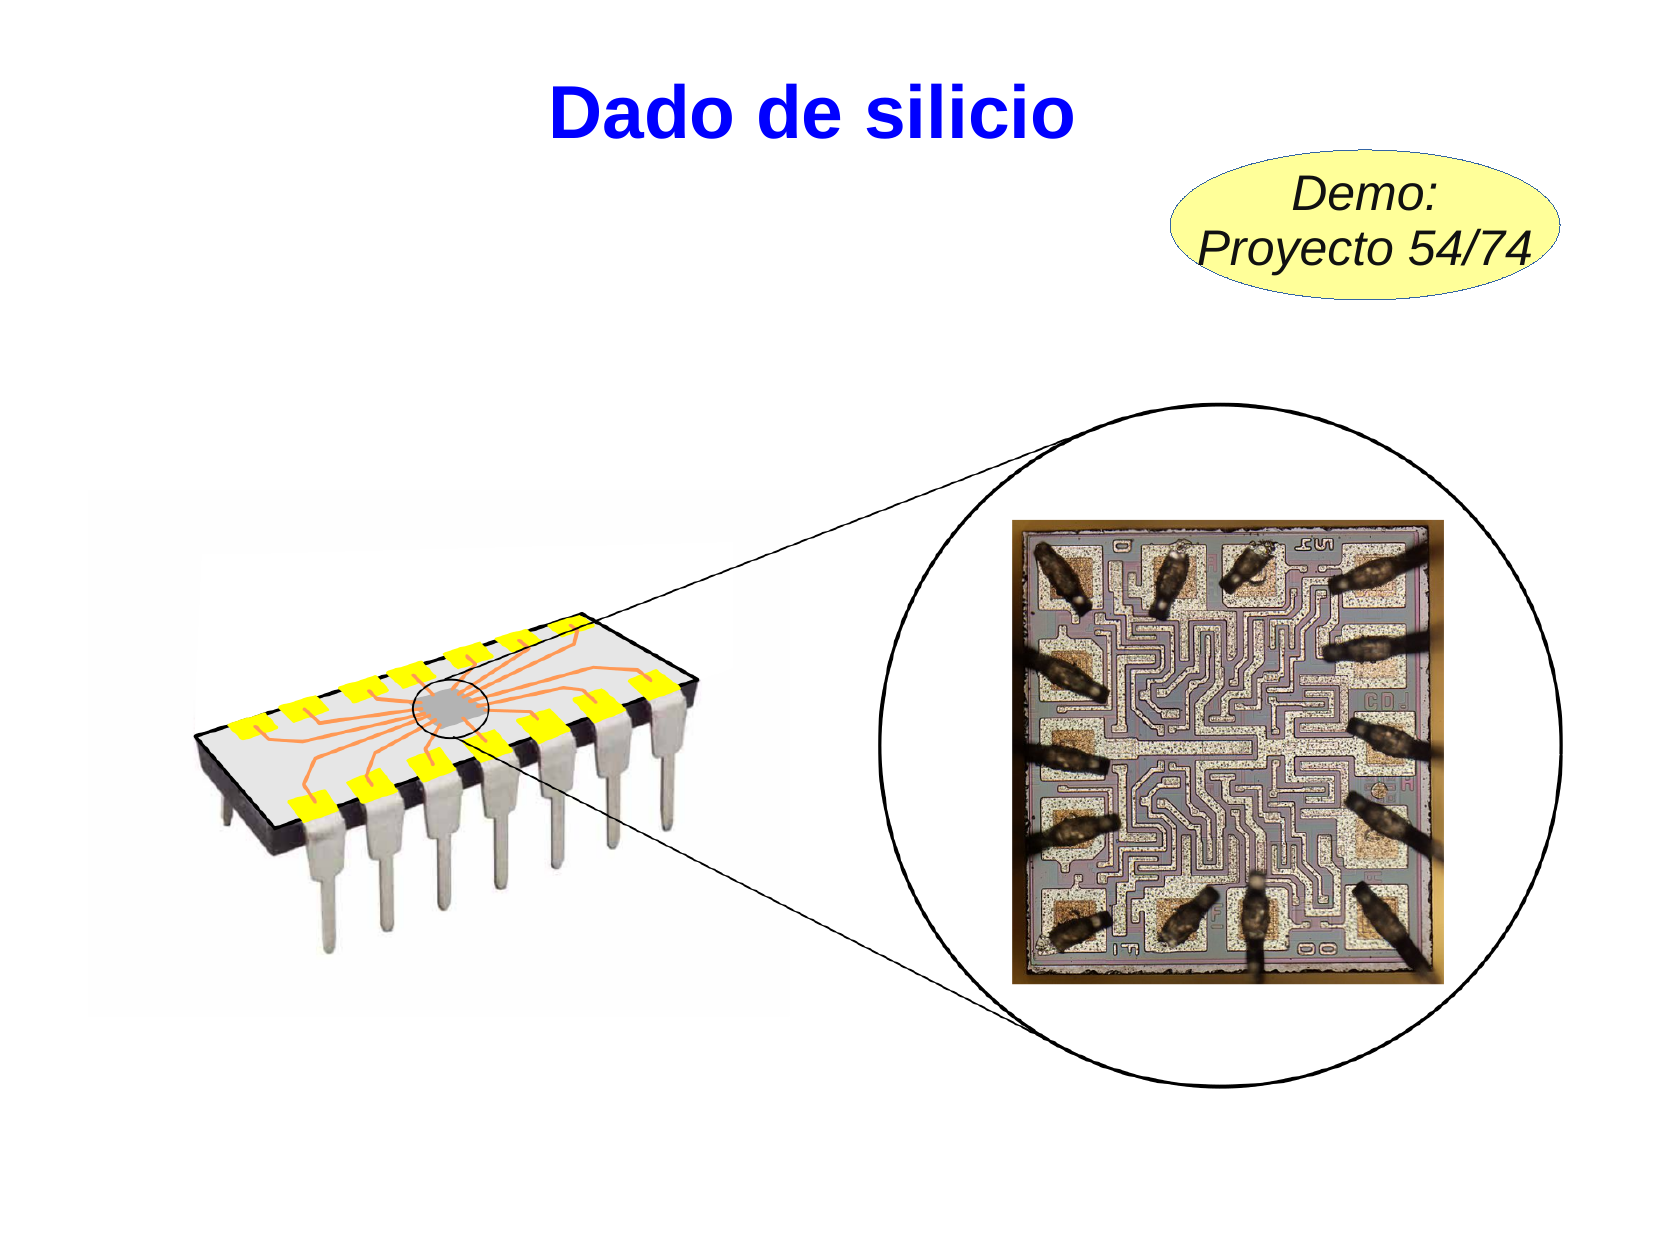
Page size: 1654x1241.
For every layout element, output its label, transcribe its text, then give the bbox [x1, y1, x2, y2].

text_box [1170, 196, 1185, 254]
text_box Dado de silicio [64, 59, 1561, 166]
picture [60, 374, 1591, 1119]
text_box [1546, 197, 1561, 253]
text_box Demo: Proyecto 54/74 [1185, 140, 1546, 300]
